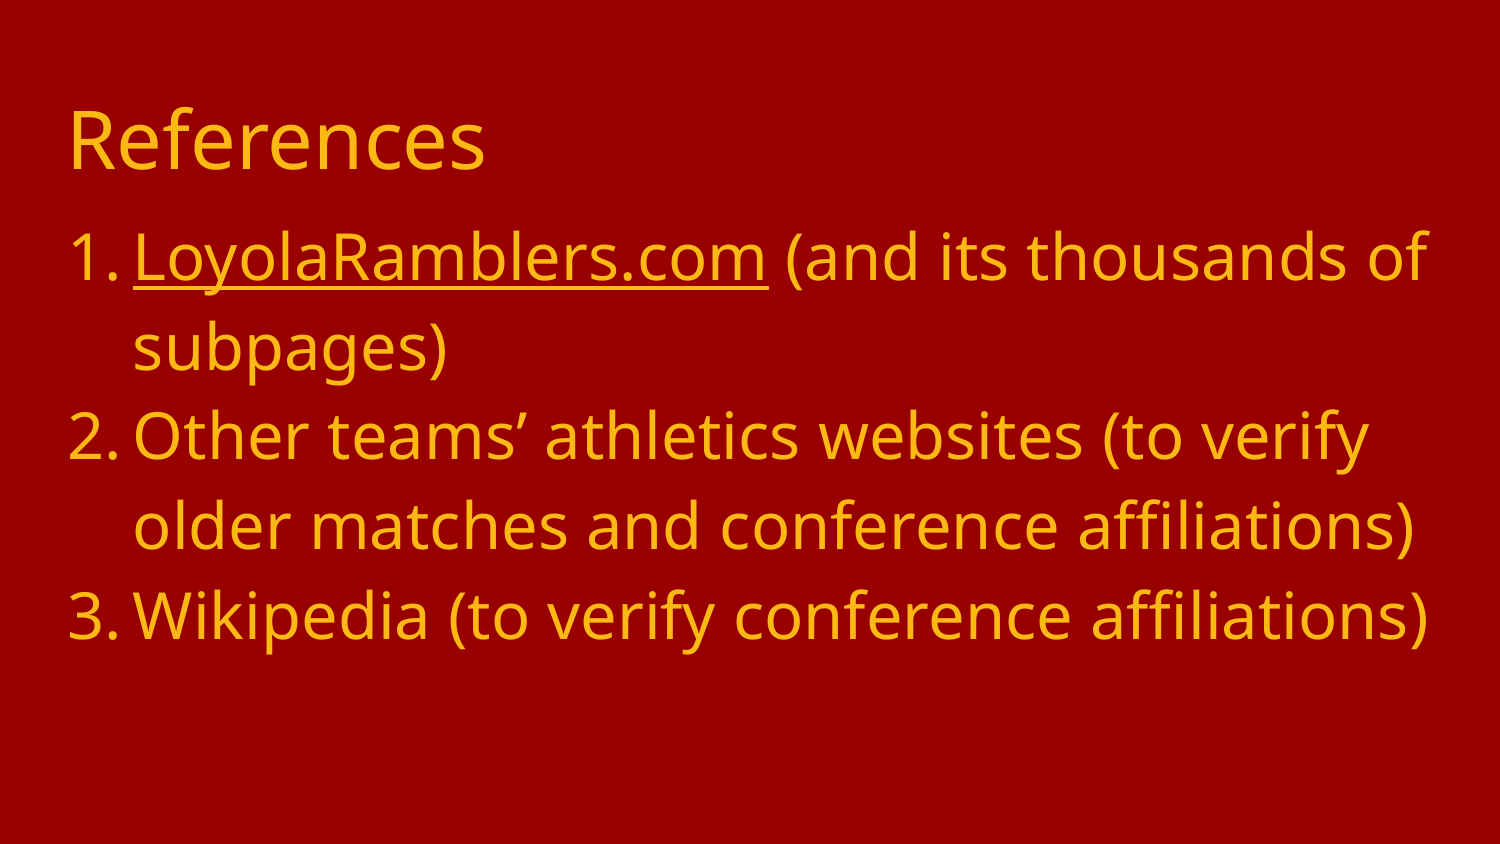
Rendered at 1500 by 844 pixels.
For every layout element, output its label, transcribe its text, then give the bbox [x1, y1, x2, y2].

title References [51, 72, 1449, 167]
list LoyolaRamblers.com (and its thousands of subpages) Other teams’ athletics websites (to verify older matches and conference affiliations) Wikipedia (to verify conference affiliations) [51, 189, 1449, 788]
